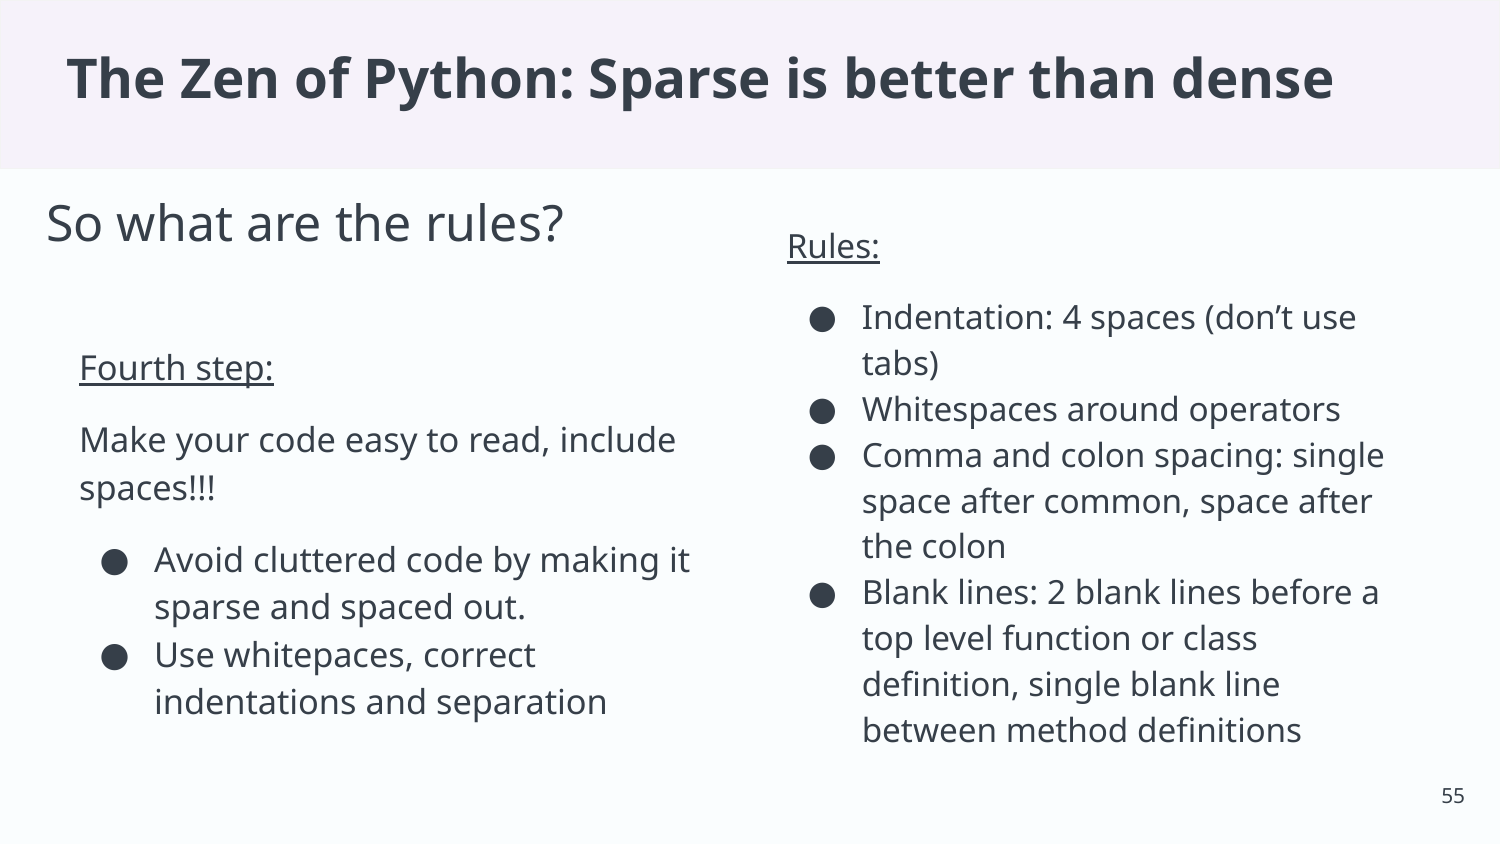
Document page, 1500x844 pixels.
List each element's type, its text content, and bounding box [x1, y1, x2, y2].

slide_number <number> [1389, 764, 1480, 830]
text_box Rules: Indentation: 4 spaces (don’t use tabs) Whitespaces around operators Comma and colon spacing: single space after common, space after the colon Blank lines: 2 blank lines before a top level function or class definition, single blank line between method definitions [771, 204, 1424, 765]
title The Zen of Python: Sparse is better than dense [51, 28, 1390, 141]
text_box Fourth step: Make your code easy to read, include spaces!!! Avoid cluttered code by making it sparse and spaced out. Use whitepaces, correct indentations and separation [64, 324, 732, 737]
text_box So what are the rules? [31, 175, 783, 267]
